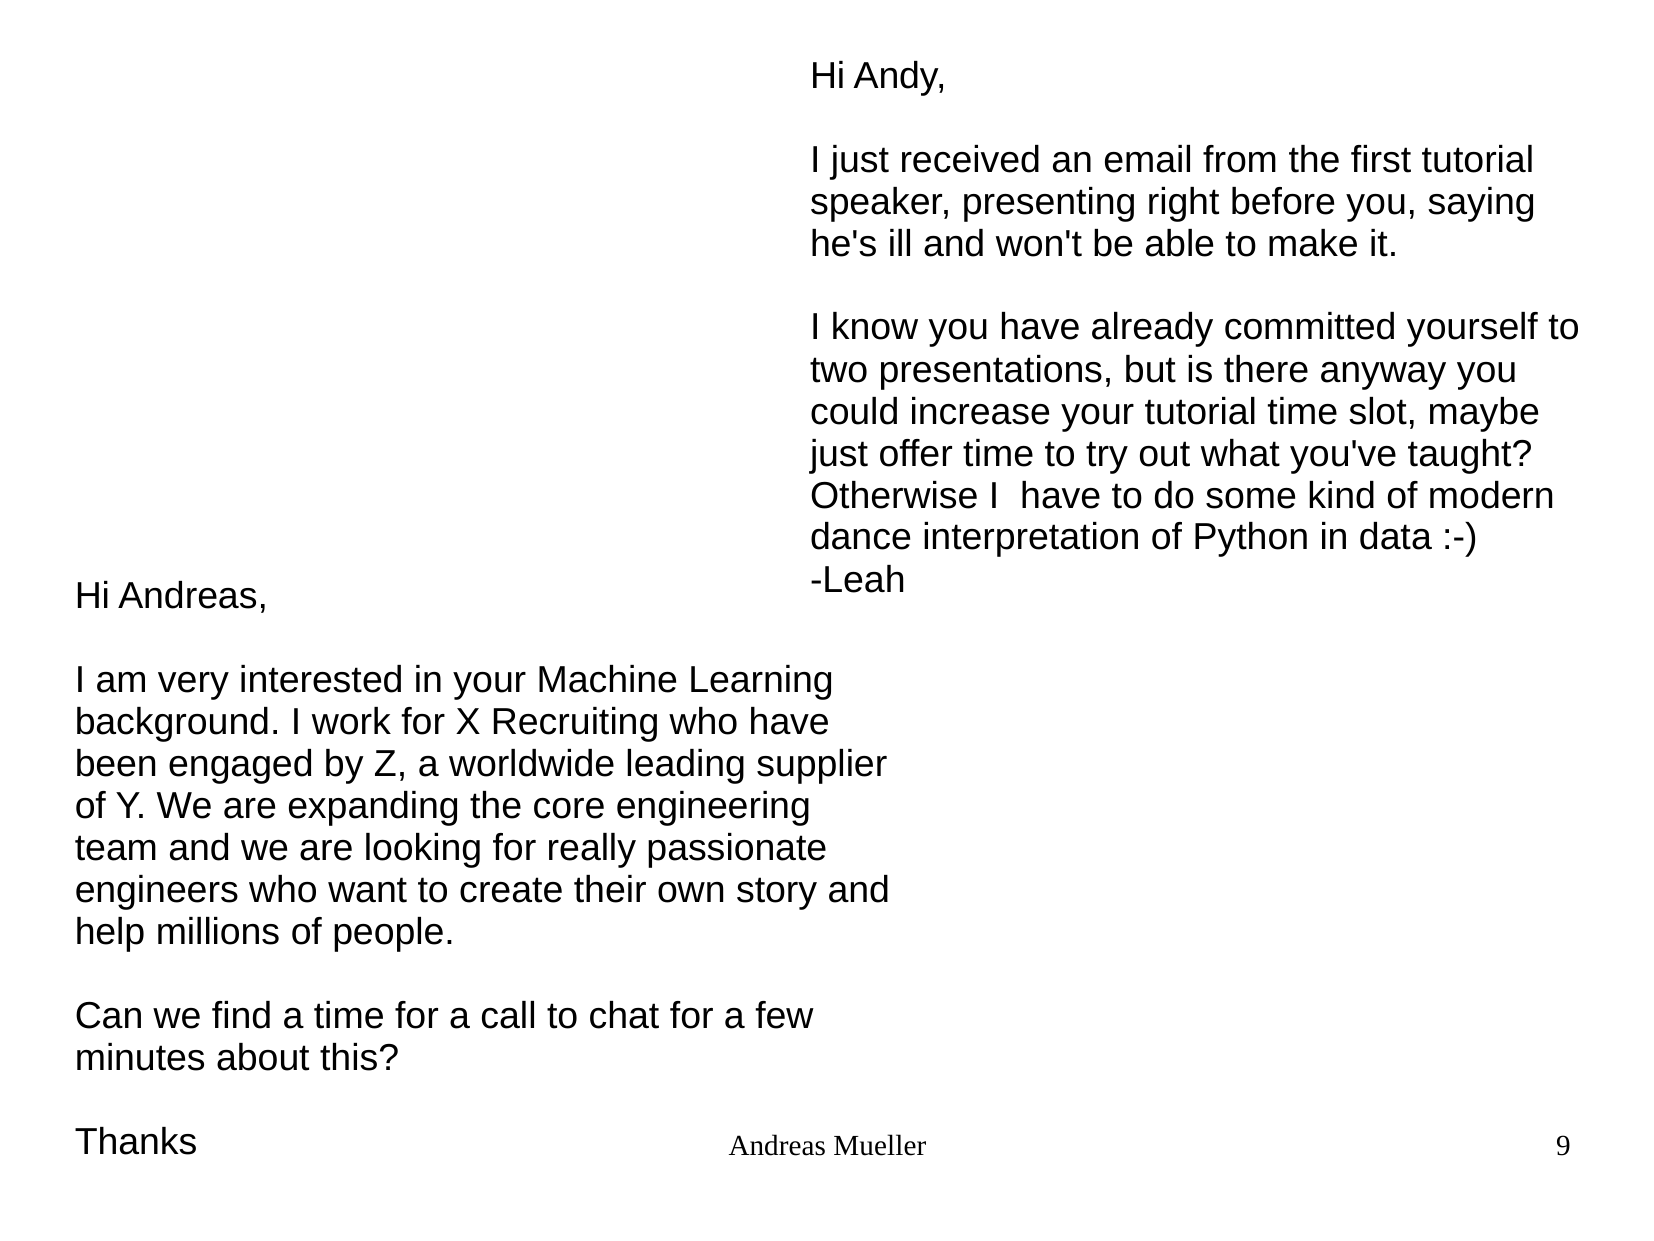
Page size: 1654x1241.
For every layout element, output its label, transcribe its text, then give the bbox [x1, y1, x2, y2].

text_box Hi Andreas, I am very interested in your Machine Learning background. I work for X Recruiting who have been engaged by Z, a worldwide leading supplier of Y. We are expanding the core engineering team and we are looking for really passionate engineers who want to create their own story and help millions of people. Can we find a time for a call to chat for a few minutes about this? Thanks [60, 567, 916, 1171]
subtitle Hi Andy, I just received an email from the first tutorial speaker, presenting right before you, saying he's ill and won't be able to make it. I know you have already committed yourself to two presentations, but is there anyway you could increase your tutorial time slot, maybe just offer time to try out what you've taught? Otherwise I have to do some kind of modern dance interpretation of Python in data :-) -Leah [810, 54, 1606, 601]
